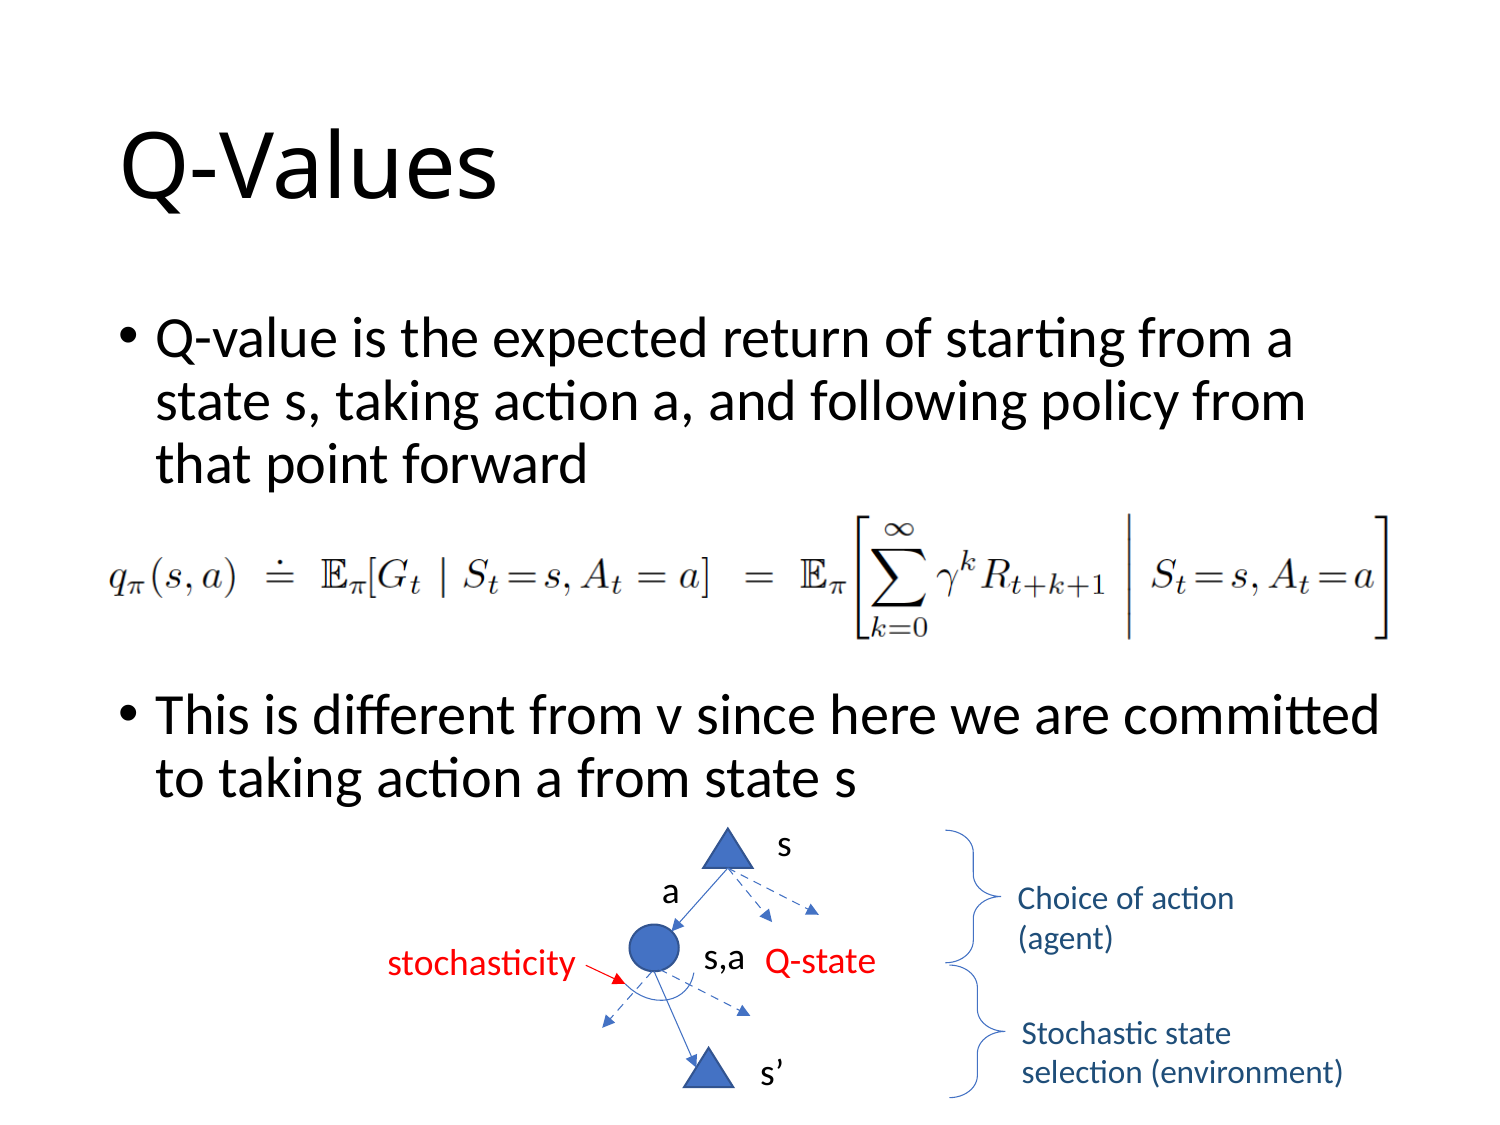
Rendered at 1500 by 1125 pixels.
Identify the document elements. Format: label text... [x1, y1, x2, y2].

text_box stochasticity [372, 930, 606, 991]
text_box s [762, 811, 836, 872]
text_box [684, 1047, 734, 1088]
text_box Stochastic state selection (environment) [1006, 1003, 1368, 1099]
text_box Q-state [750, 928, 909, 988]
picture [99, 507, 1404, 651]
list Q-value is the expected return of starting from a state s, taking action a, and following policy from that point forward This is different from v since here we are committed to taking action a from state s [103, 299, 1397, 507]
text_box Choice of action (agent) [1002, 868, 1307, 964]
text_box a [647, 858, 721, 919]
text_box s’ [745, 1040, 812, 1101]
list Q-value is the expected return of starting from a state s, taking action a, and following policy from that point forward This is different from v since here we are committed to taking action a from state s [103, 651, 1397, 1014]
text_box a [685, 878, 721, 919]
title Q-Values [103, 59, 1397, 278]
text_box [709, 828, 753, 868]
text_box [629, 924, 679, 972]
text_box s,a [688, 924, 780, 985]
